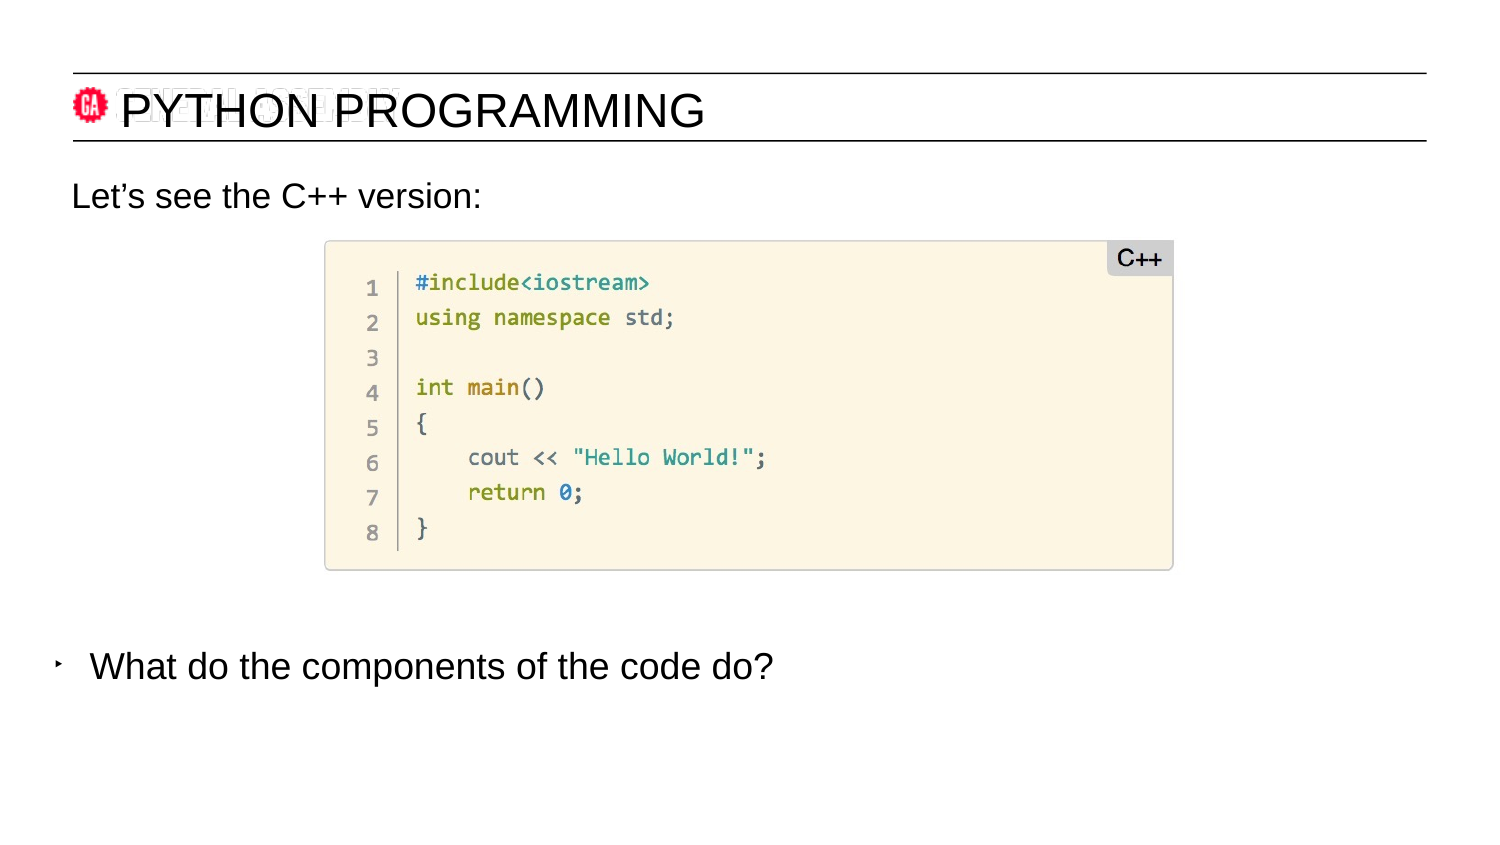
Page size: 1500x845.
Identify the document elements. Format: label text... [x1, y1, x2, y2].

text_box What do the components of the code do? [54, 596, 1459, 821]
text_box PYTHON PROGRAMMING [120, 79, 1011, 129]
picture [294, 207, 1201, 575]
text_box Let’s see the C++ version: [65, 171, 512, 217]
picture [73, 87, 120, 123]
